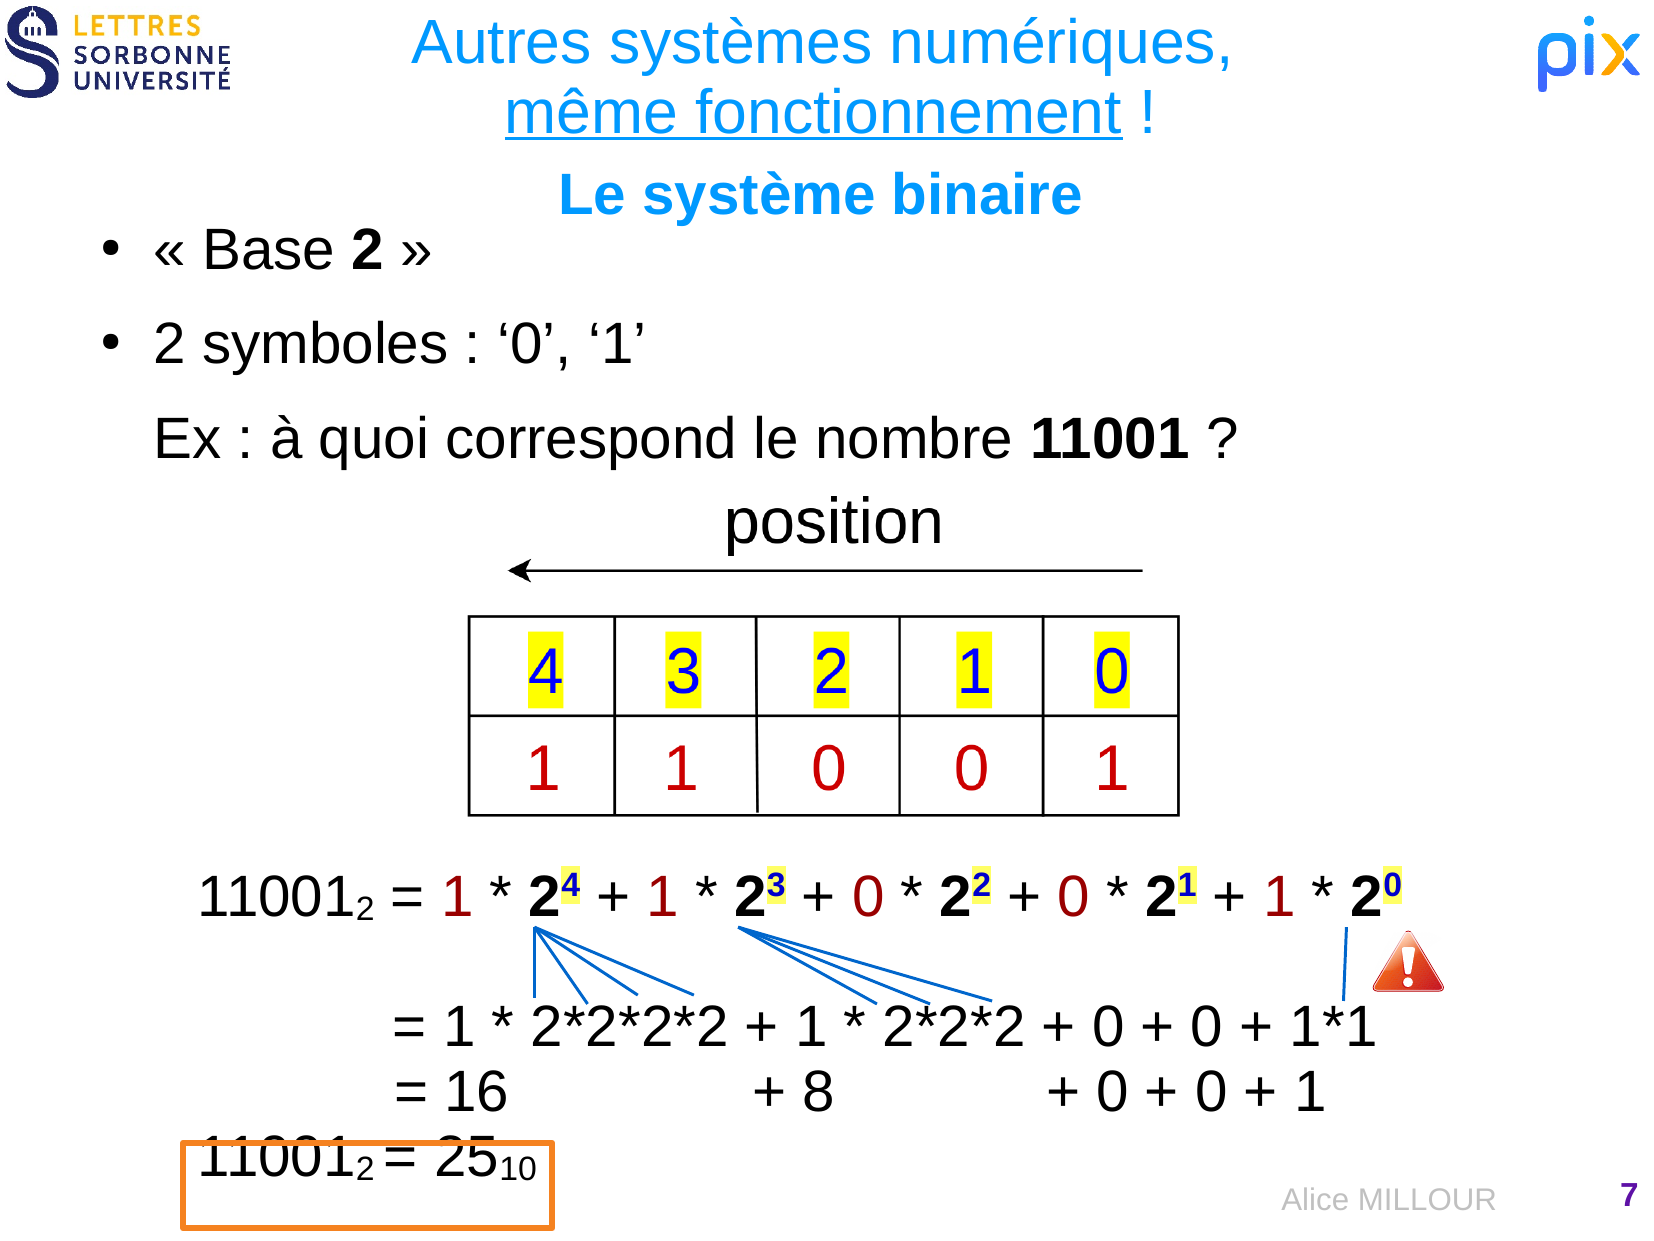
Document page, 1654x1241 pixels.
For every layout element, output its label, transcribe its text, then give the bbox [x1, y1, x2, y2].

text_box 110012 = 1 * 24 + 1 * 23 + 0 * 22 + 0 * 21 + 1 * 20 = 1 * 2*2*2*2 + 1 * 2*2*2 + 0 + 0 + 1*1 = 16 + 8 + 0 + 0 + 1 110012 = 2510 [183, 856, 1477, 1241]
list « Base 2 » 2 symboles : ‘0’, ‘1’ Ex : à quoi correspond le nombre 11001 ? [82, 216, 1571, 748]
text_box 110012 = 1 * 24 + 1 * 23 + 0 * 22 + 0 * 21 + 1 * 20 = 1 * 2*2*2*2 + 1 * 2*2*2 + 0 + 0 + 1*1 = 16 + 8 + 0 + 0 + 1 110012 = 2510 [186, 1146, 549, 1225]
picture [1361, 915, 1457, 1011]
picture [463, 493, 1185, 822]
title Autres systèmes numériques, même fonctionnement ! Le système binaire [0, 7, 1654, 231]
